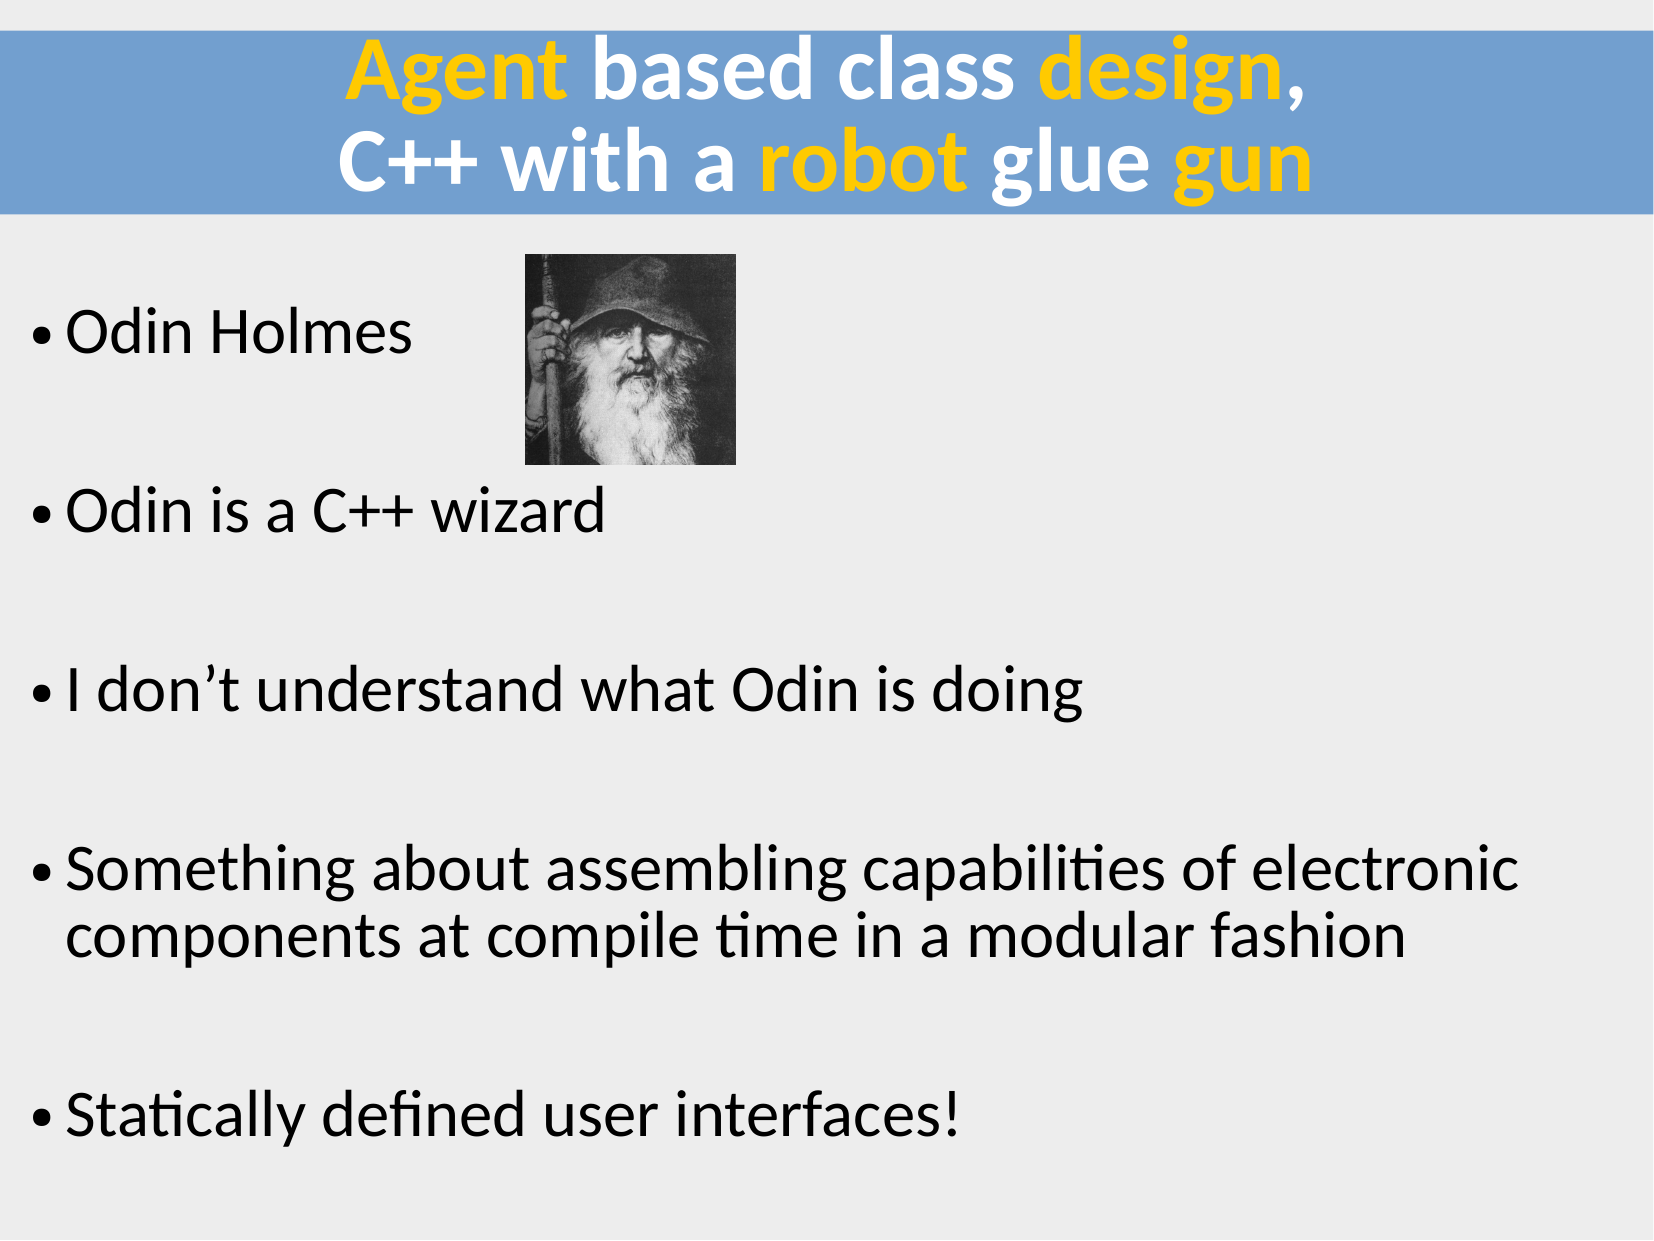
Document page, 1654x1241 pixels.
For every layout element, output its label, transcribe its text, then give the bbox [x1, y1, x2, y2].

text_box Odin Holmes Odin is a C++ wizard I don’t understand what Odin is doing Something about assembling capabilities of electronic components at compile time in a modular fashion Statically defined user interfaces! [15, 296, 1636, 1161]
title Agent based class design, C++ with a robot glue gun [0, 30, 1654, 215]
picture [525, 254, 736, 466]
